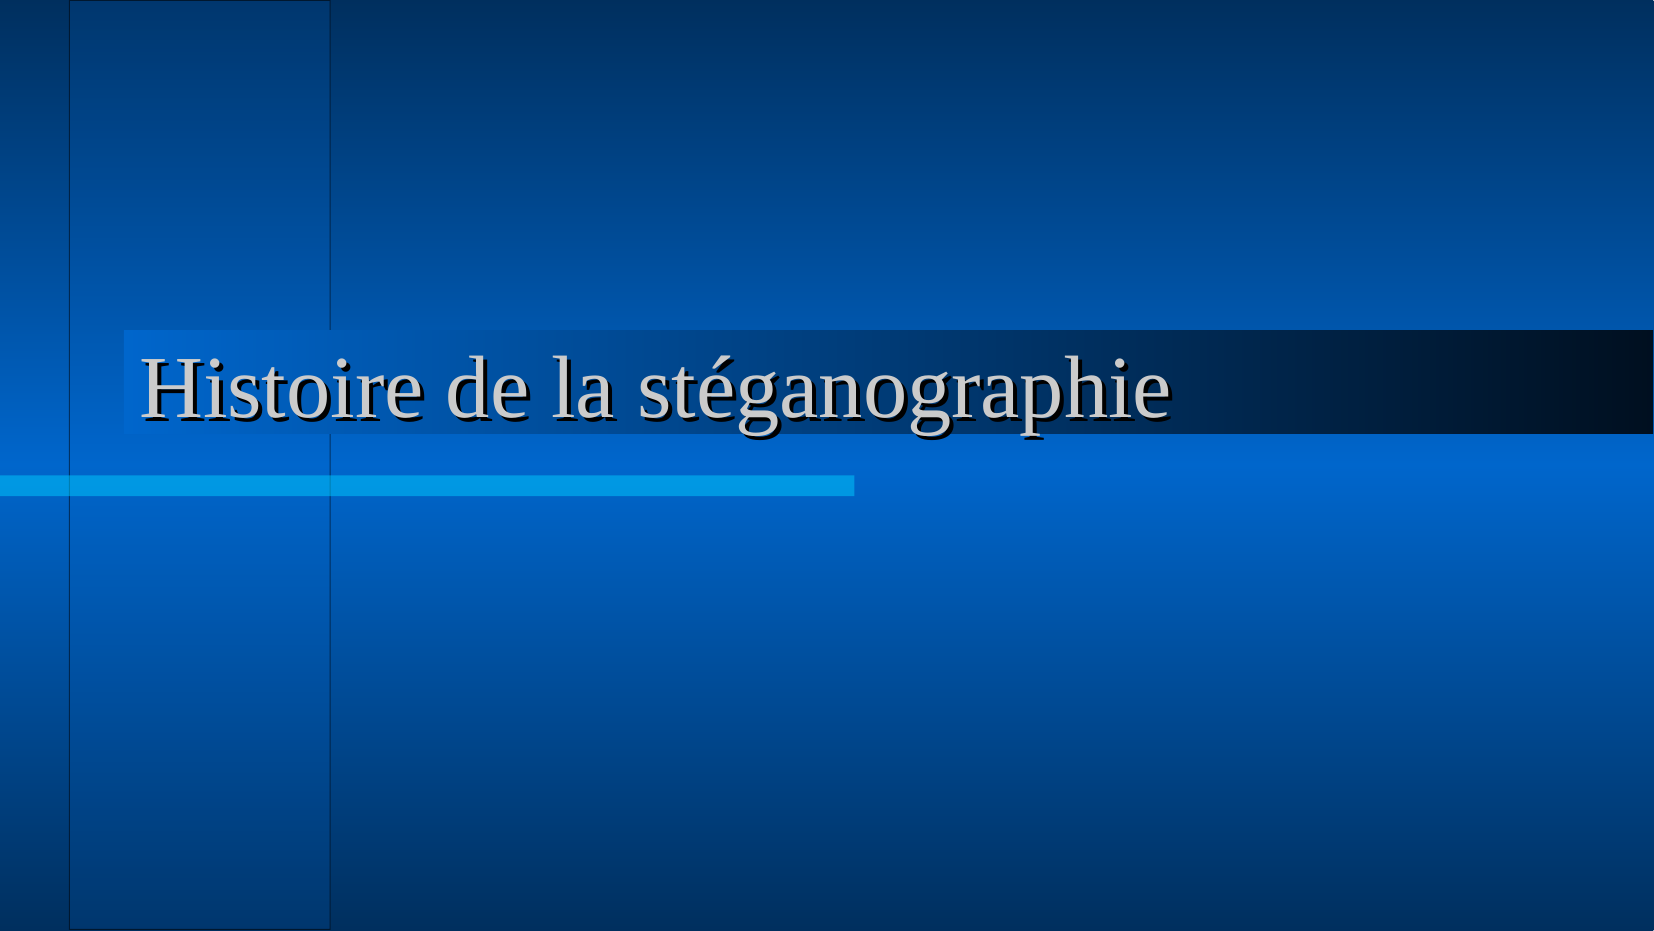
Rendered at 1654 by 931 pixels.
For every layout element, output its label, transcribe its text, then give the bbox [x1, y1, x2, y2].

title Histoire de la stéganographie [124, 309, 1530, 466]
